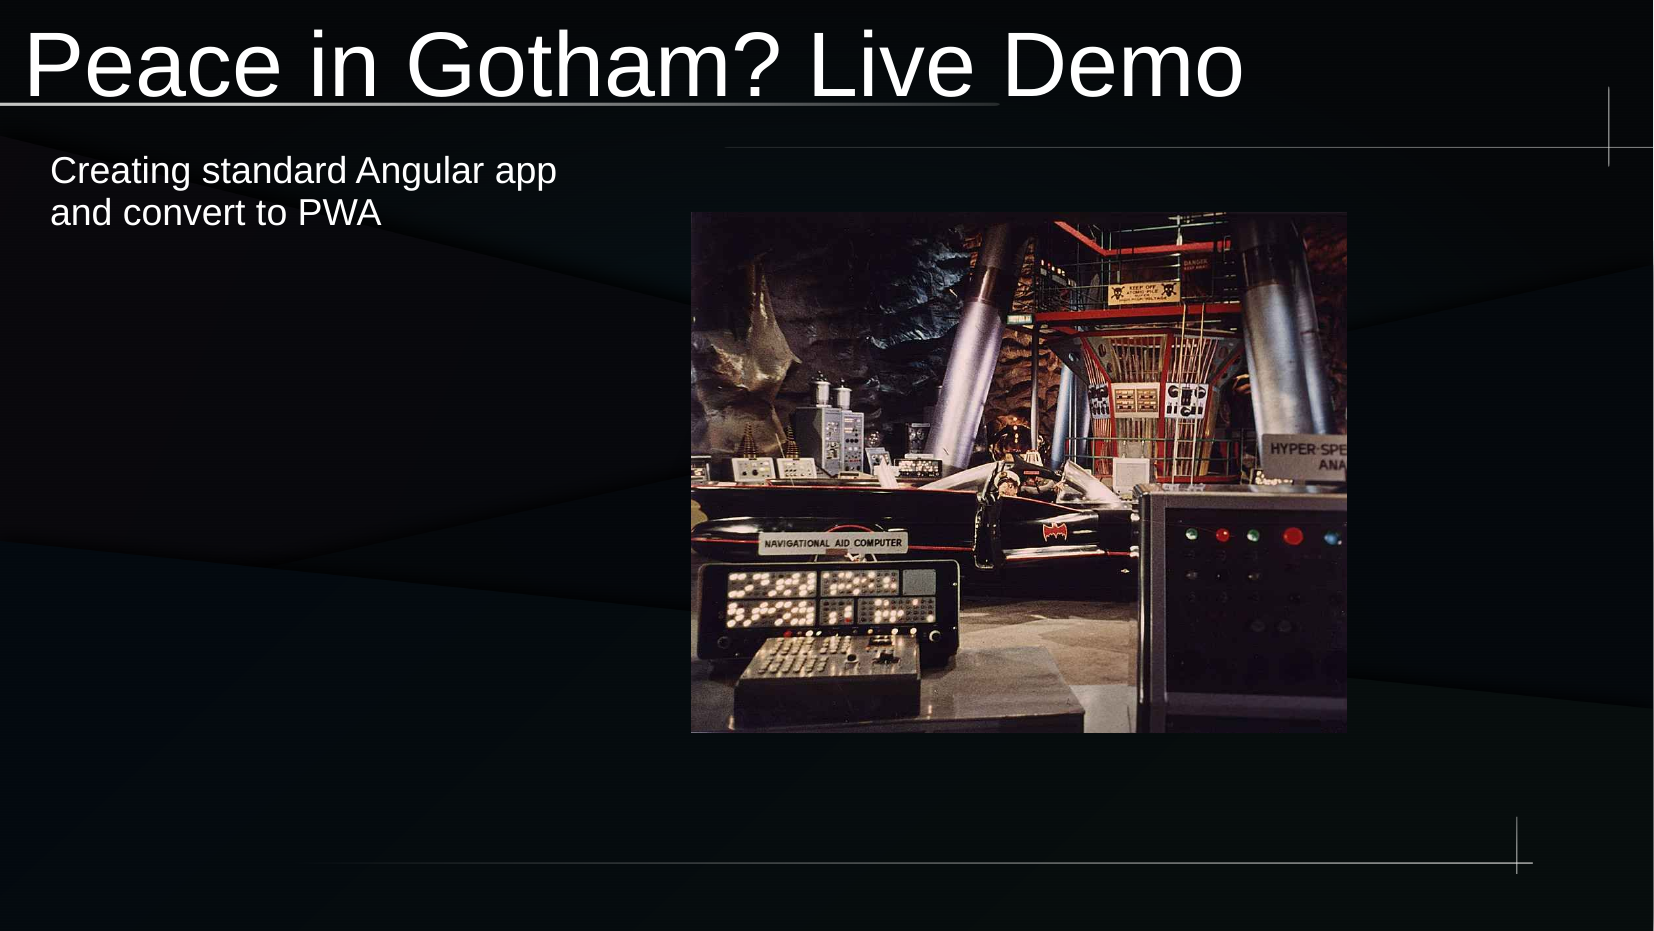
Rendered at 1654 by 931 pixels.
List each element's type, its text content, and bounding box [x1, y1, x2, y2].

picture [0, 0, 1654, 931]
title Peace in Gotham? Live Demo [23, 11, 1589, 119]
text_box Creating standard Angular app and convert to PWA [35, 141, 579, 284]
list [70, 169, 1559, 709]
